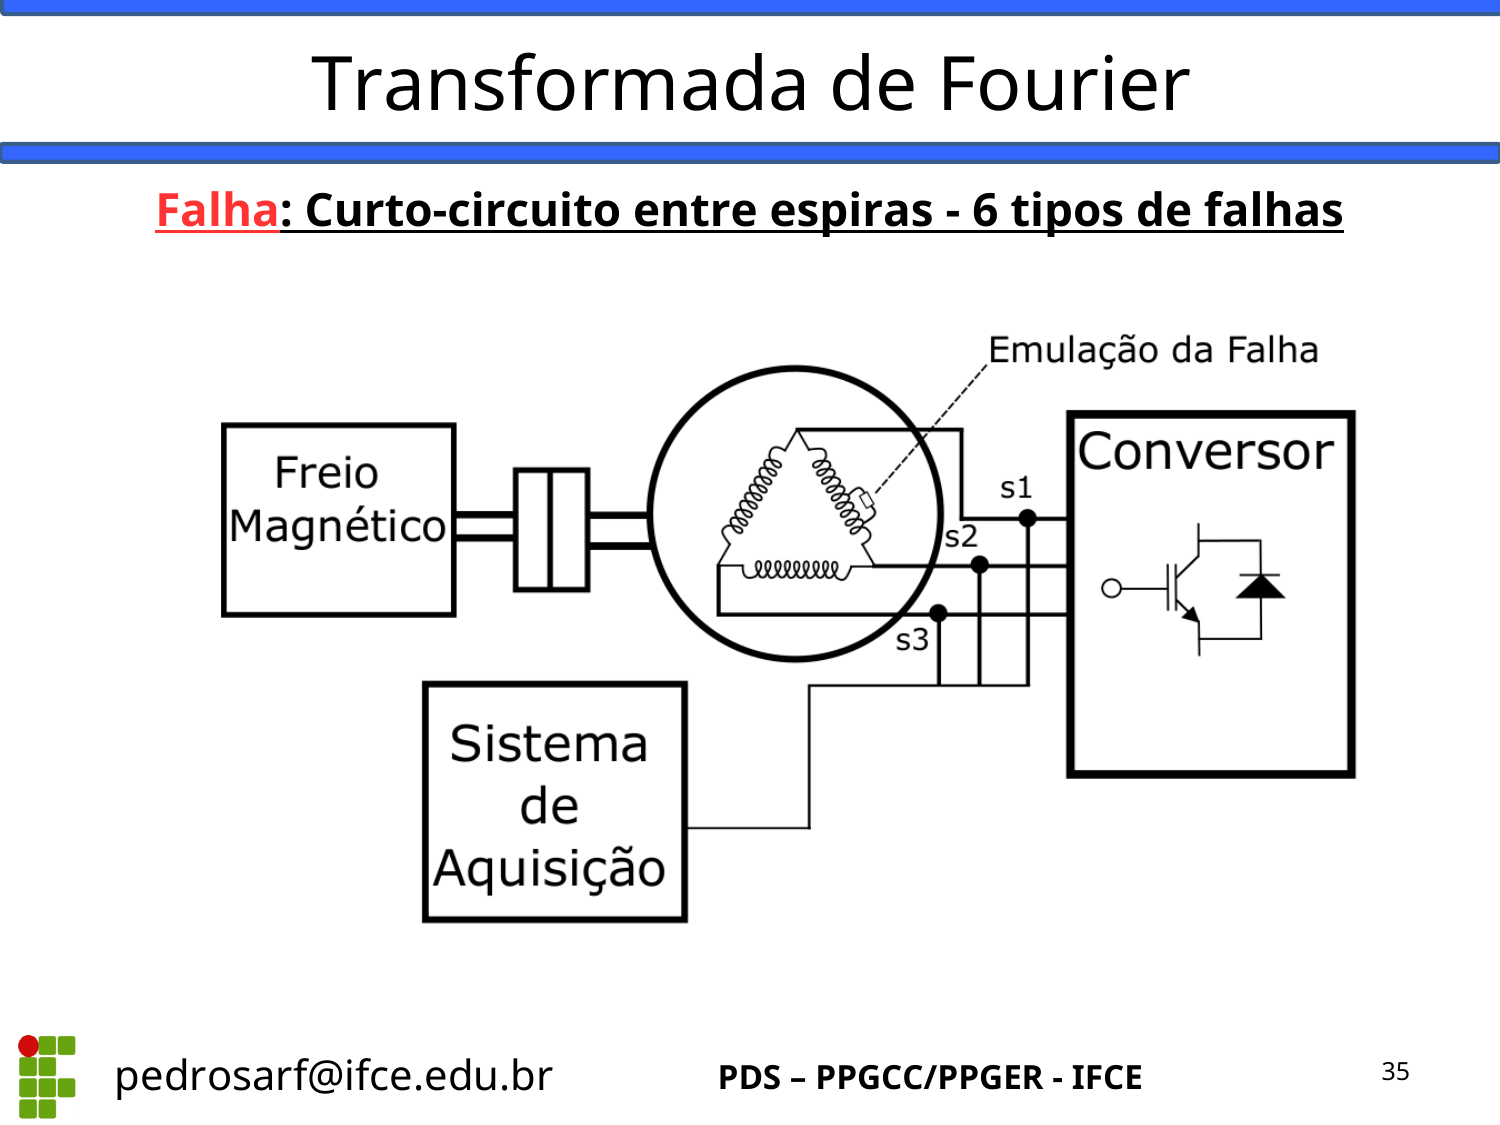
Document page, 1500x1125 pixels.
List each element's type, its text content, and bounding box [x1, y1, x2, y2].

text_box Falha: Curto-circuito entre espiras - 6 tipos de falhas [0, 172, 1500, 1024]
text_box Transformada de Fourier [76, 26, 1427, 134]
picture [200, 310, 1371, 969]
text_box <número> [1074, 1042, 1426, 1103]
picture [17, 1034, 77, 1120]
